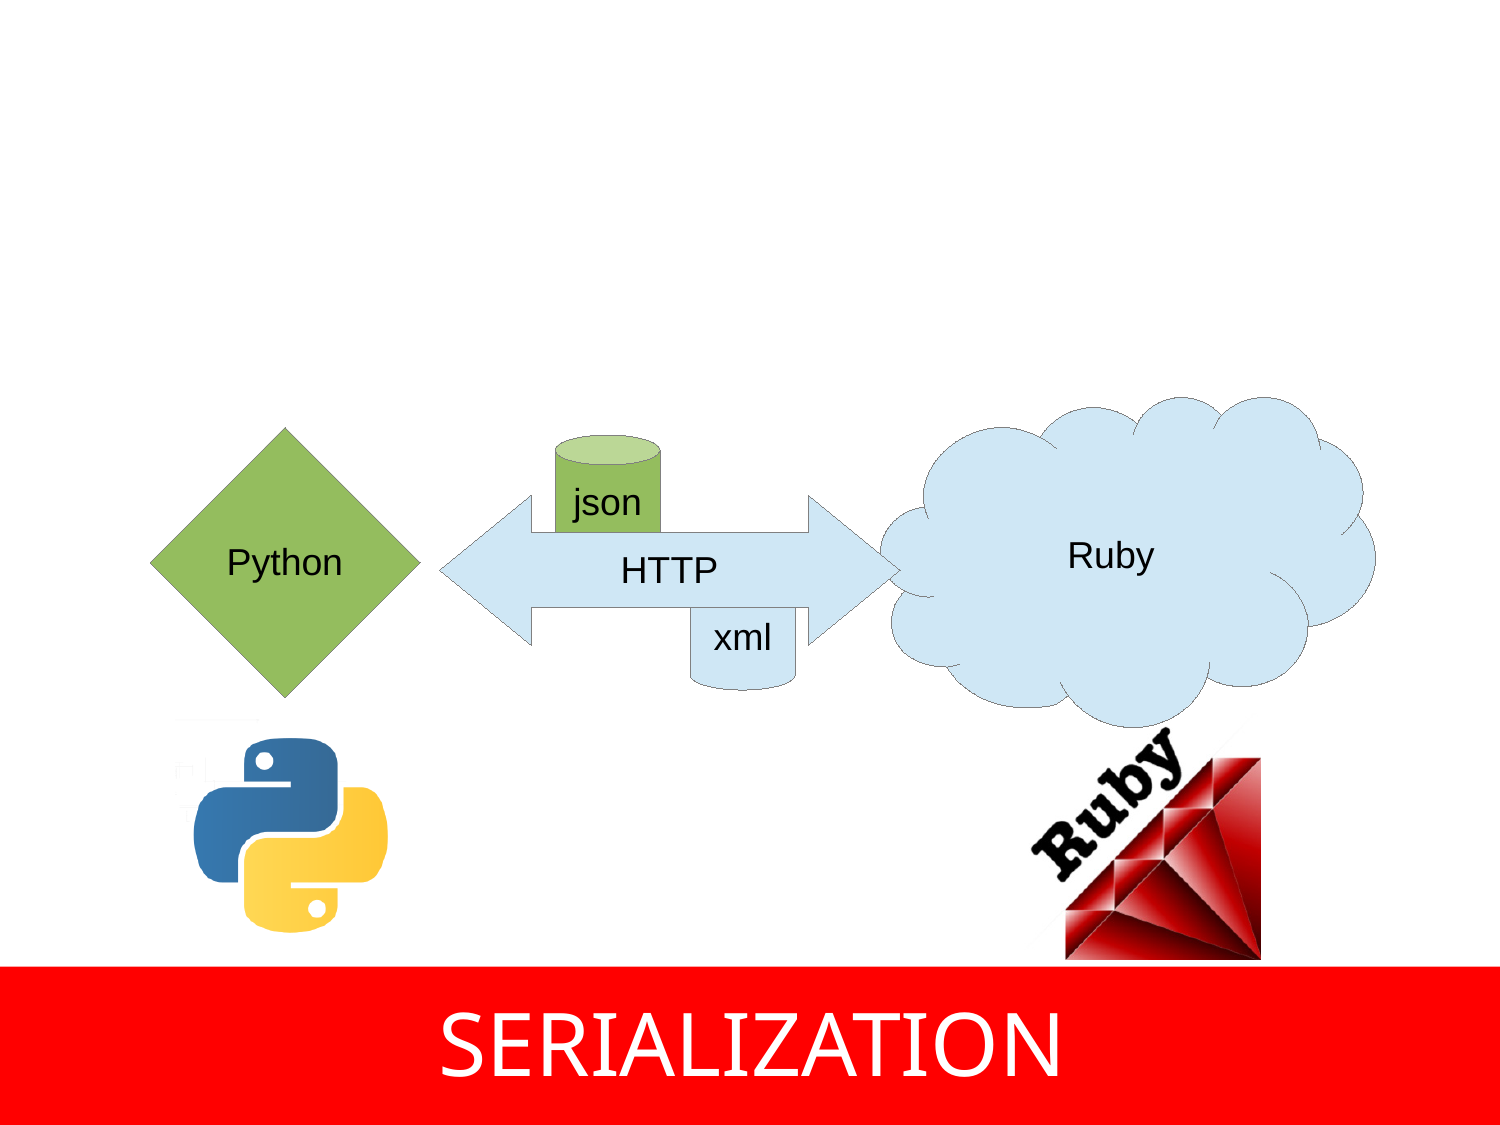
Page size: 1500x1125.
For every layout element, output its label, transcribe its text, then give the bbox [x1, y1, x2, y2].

text_box json [555, 451, 661, 532]
picture [175, 719, 406, 951]
text_box xml [690, 608, 796, 691]
text_box HTTP [439, 495, 901, 646]
list SERIALIZATION [28, 974, 1478, 1111]
text_box Ruby [880, 397, 1376, 728]
picture [1015, 706, 1261, 961]
text_box Python [150, 427, 421, 698]
